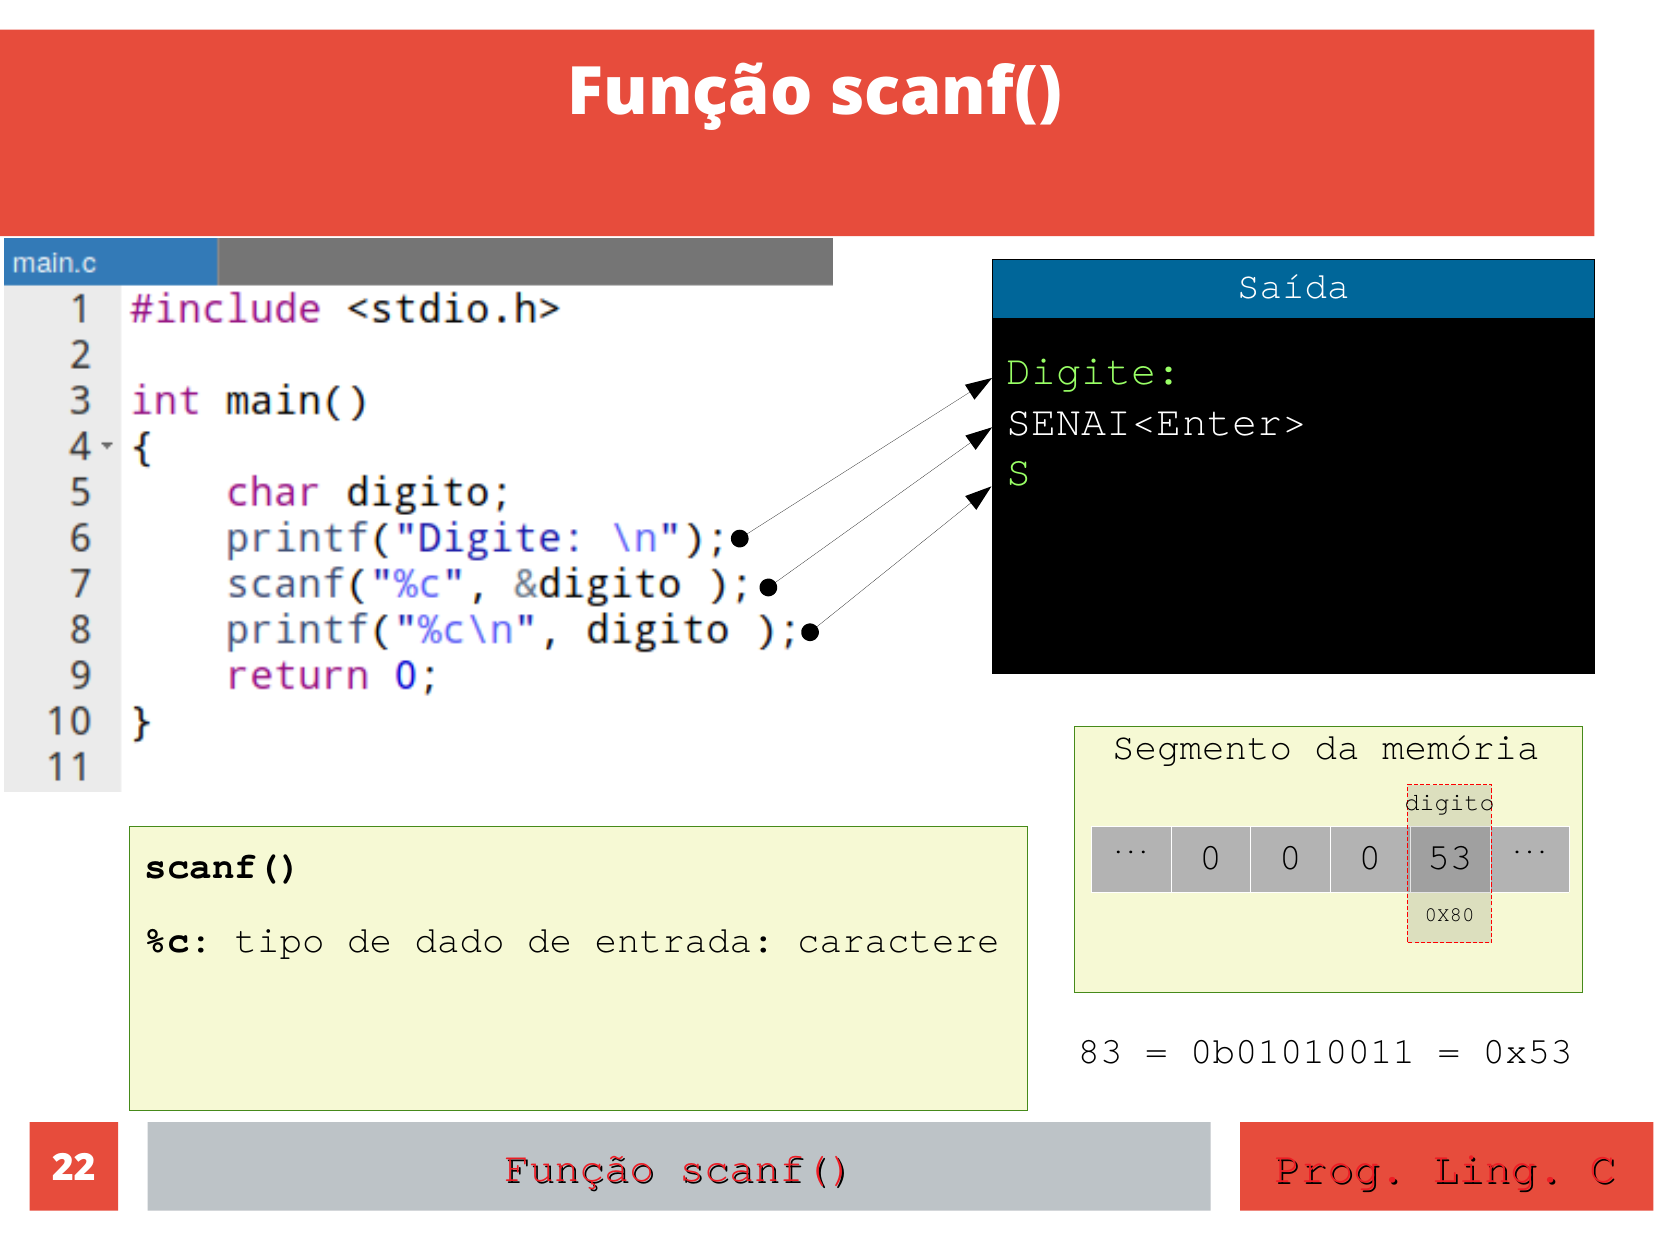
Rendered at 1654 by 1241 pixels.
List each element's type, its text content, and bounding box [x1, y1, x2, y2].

text_box Prog. Ling. C [1233, 1133, 1654, 1202]
table_header 0 [1251, 827, 1330, 892]
text_box Digite: SENAI<Enter> S [992, 318, 1595, 674]
table_header ... [1492, 827, 1569, 892]
table_header 0 [1172, 827, 1250, 892]
picture [4, 238, 833, 792]
title Função scanf() [283, 42, 1347, 225]
text_box Segmento da memória [1074, 726, 1583, 993]
text_box Saída [992, 259, 1595, 318]
text_box 83 = 0b01010011 = 0x53 [1062, 1020, 1595, 1081]
text_box scanf() %c: tipo de dado de entrada: caractere [129, 826, 1028, 1111]
text_box digito 0X80 [1407, 784, 1492, 943]
table_header ... [1092, 827, 1171, 892]
text_box Função scanf() [197, 1133, 1162, 1199]
table_header 0 [1331, 827, 1407, 892]
